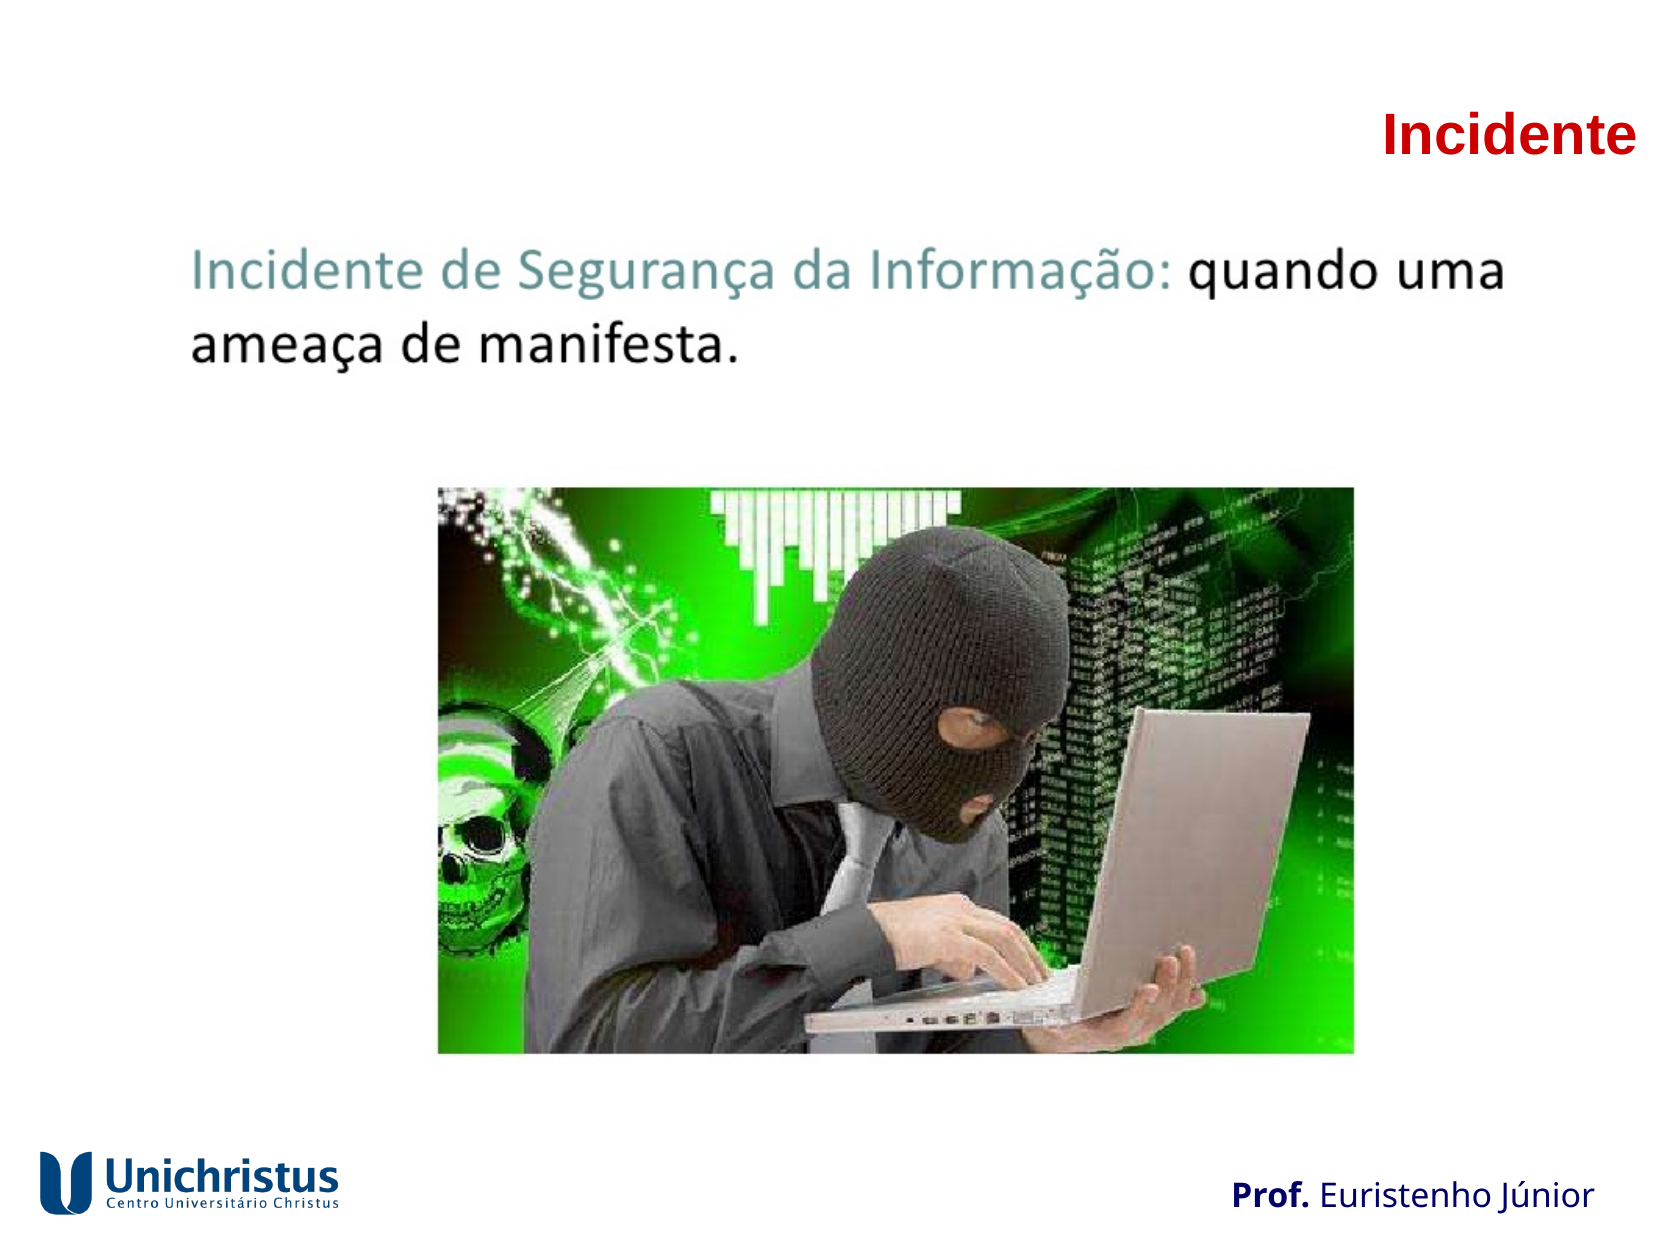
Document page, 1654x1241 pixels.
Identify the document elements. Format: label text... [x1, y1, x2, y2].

text_box Prof. Euristenho Júnior [1216, 1163, 1654, 1224]
picture [35, 1148, 343, 1217]
text_box Incidente [1367, 94, 1654, 175]
picture [171, 228, 1559, 1087]
